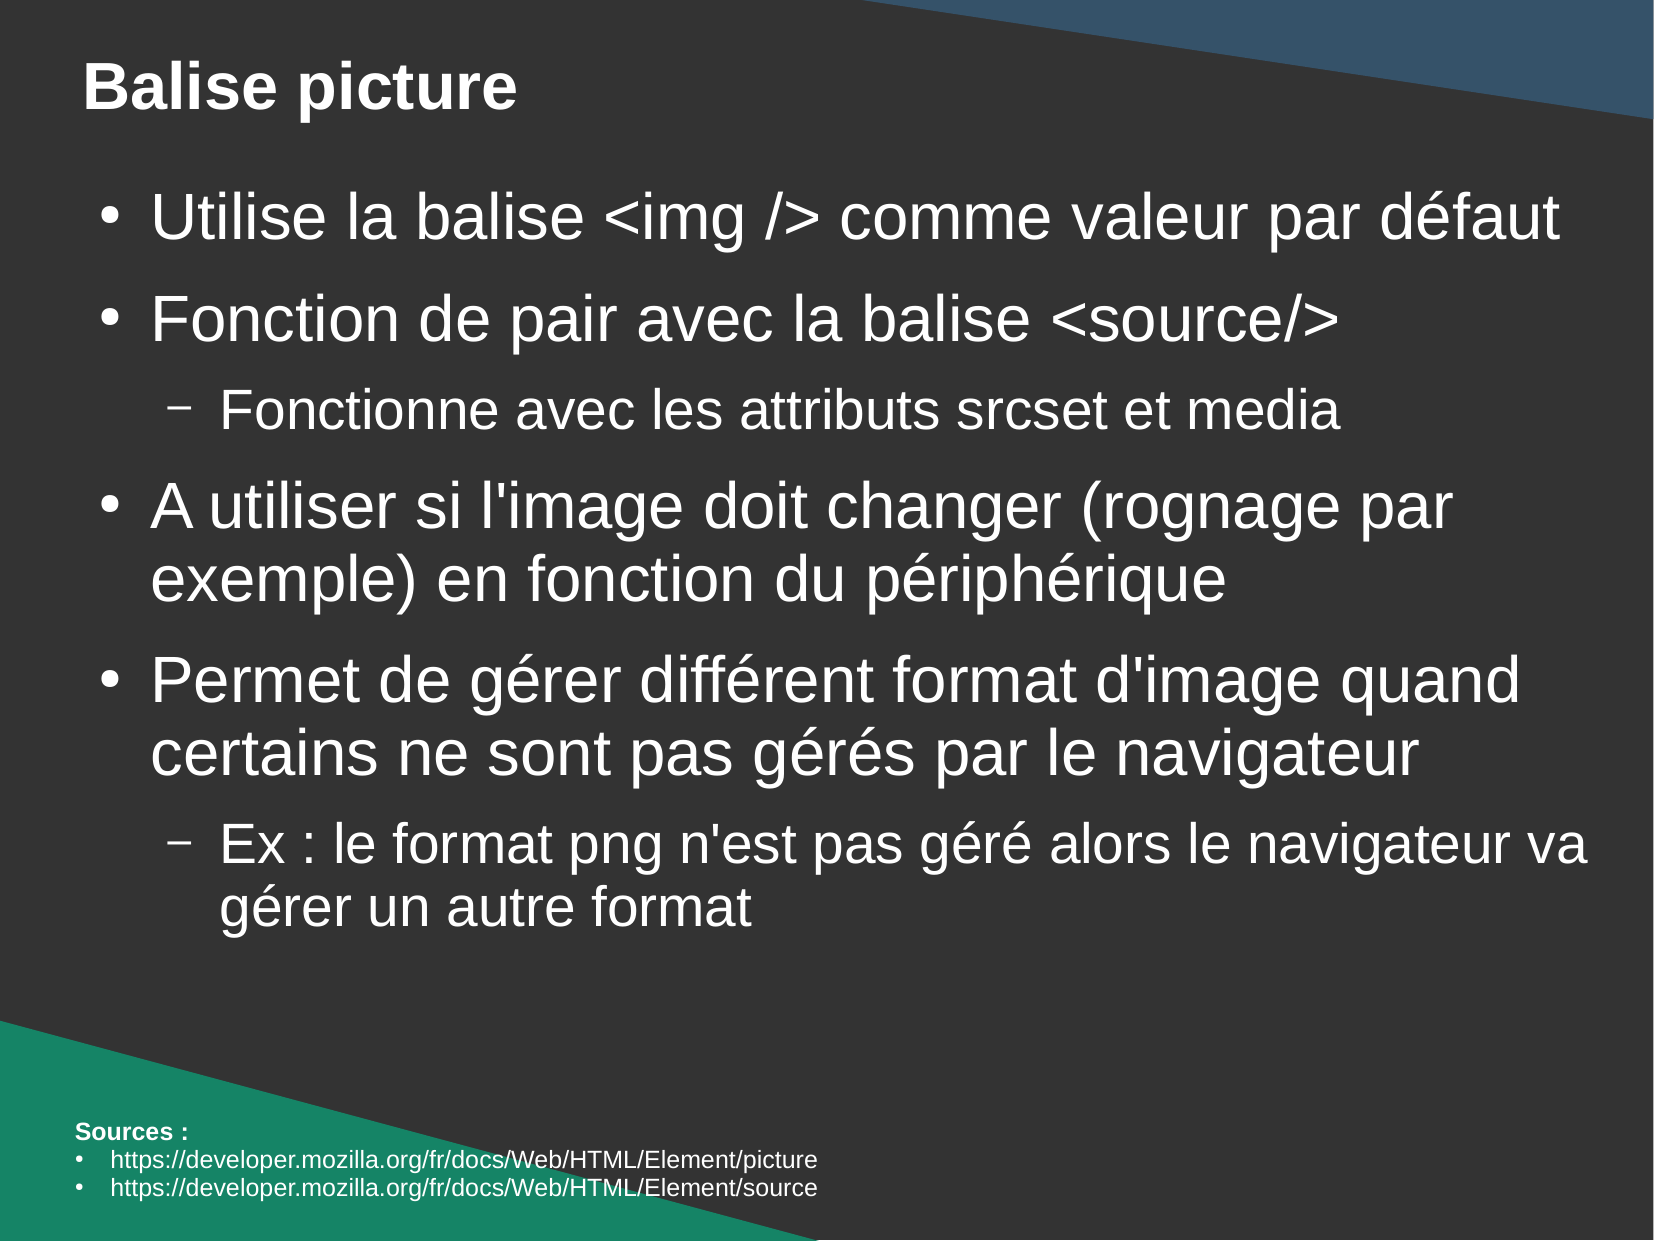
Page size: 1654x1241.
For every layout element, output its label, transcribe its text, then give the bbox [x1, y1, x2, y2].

text_box [861, 0, 1654, 120]
text_box Sources : https://developer.mozilla.org/fr/docs/Web/HTML/Element/picture https://developer.mozilla.org/fr/docs/Web/HTML/Element/source [60, 1110, 1546, 1241]
title Balise picture [82, 49, 1571, 162]
list Utilise la balise <img /> comme valeur par défaut Fonction de pair avec la balise <source/> Fonctionne avec les attributs srcset et media A utiliser si l'image doit changer (rognage par exemple) en fonction du périphérique Permet de gérer différent format d'image quand certains ne sont pas gérés par le navigateur Ex : le format png n'est pas géré alors le navigateur va gérer un autre format [80, 180, 1605, 945]
text_box [0, 1020, 332, 1241]
